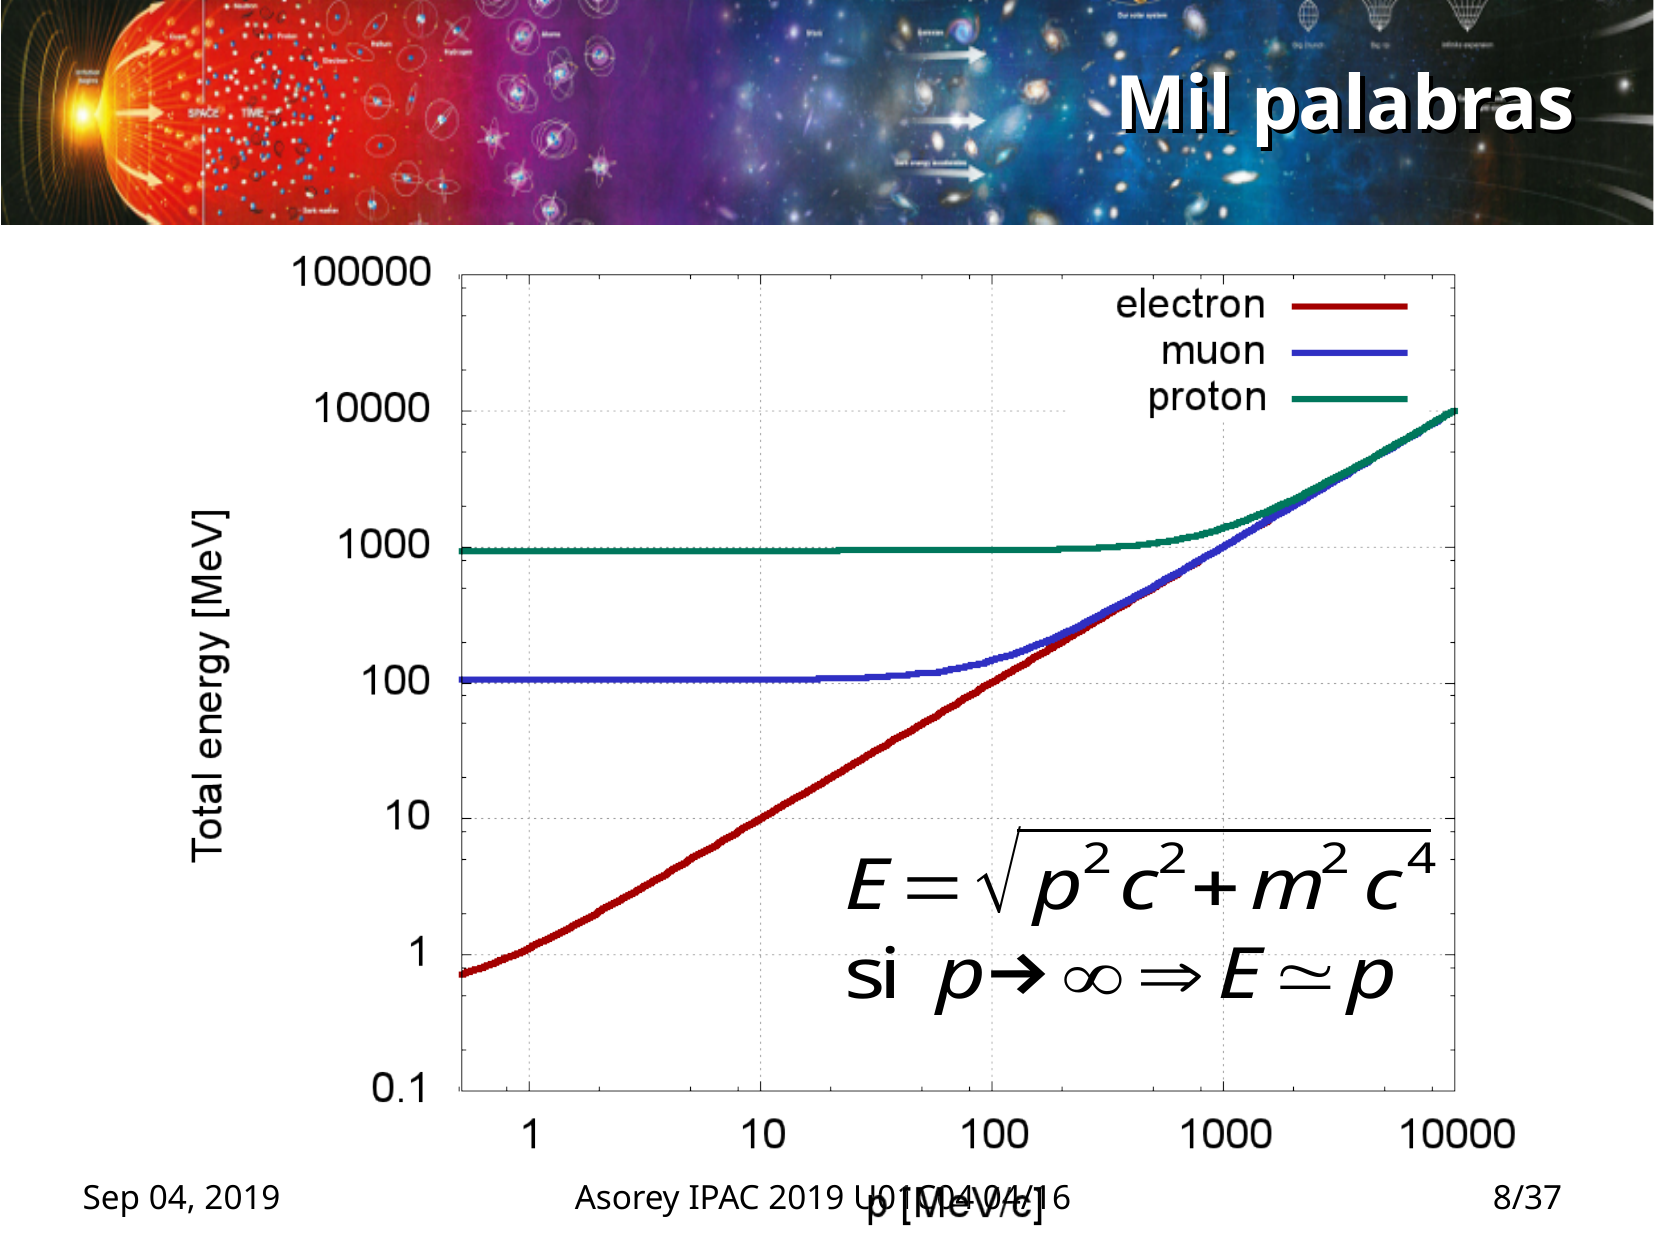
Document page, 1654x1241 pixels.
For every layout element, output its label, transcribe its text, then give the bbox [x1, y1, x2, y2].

picture [1, 0, 1654, 1240]
chart [822, 825, 1456, 1018]
title Mil palabras [86, 49, 1575, 151]
